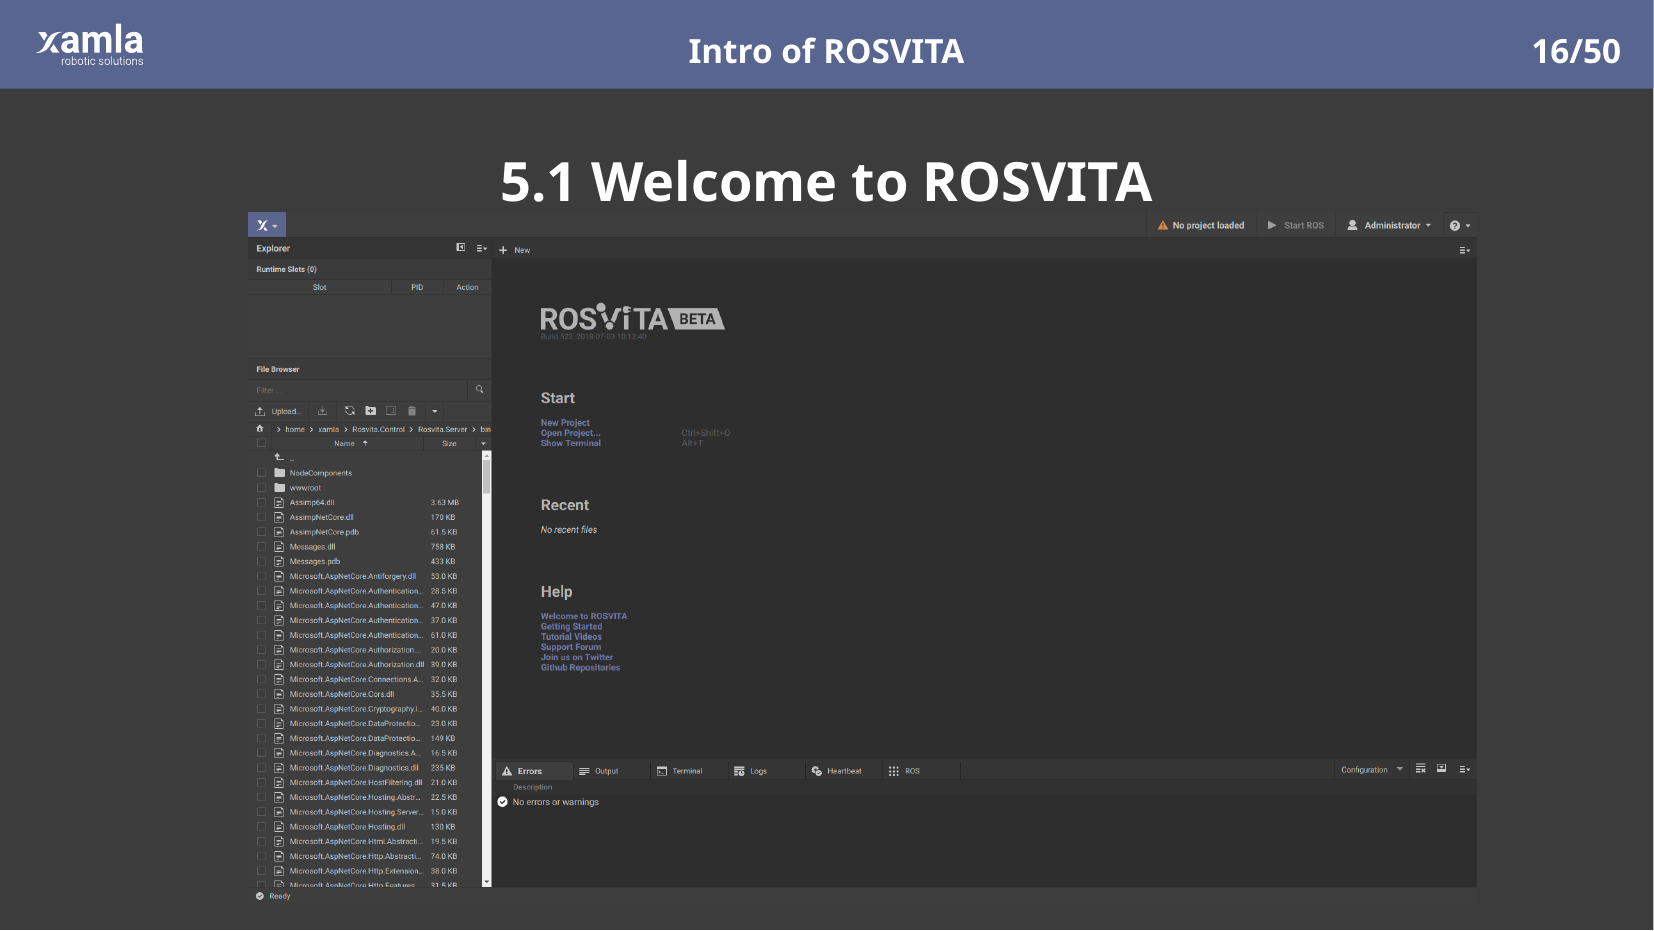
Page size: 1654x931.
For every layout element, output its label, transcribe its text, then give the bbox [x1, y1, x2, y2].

text_box [0, 0, 1654, 89]
text_box 16/50 [1511, 20, 1636, 80]
text_box 5.1 Welcome to ROSVITA [188, 135, 1465, 223]
picture [35, 23, 143, 65]
picture [248, 212, 1477, 904]
text_box Intro of ROSVITA [296, 20, 1357, 80]
